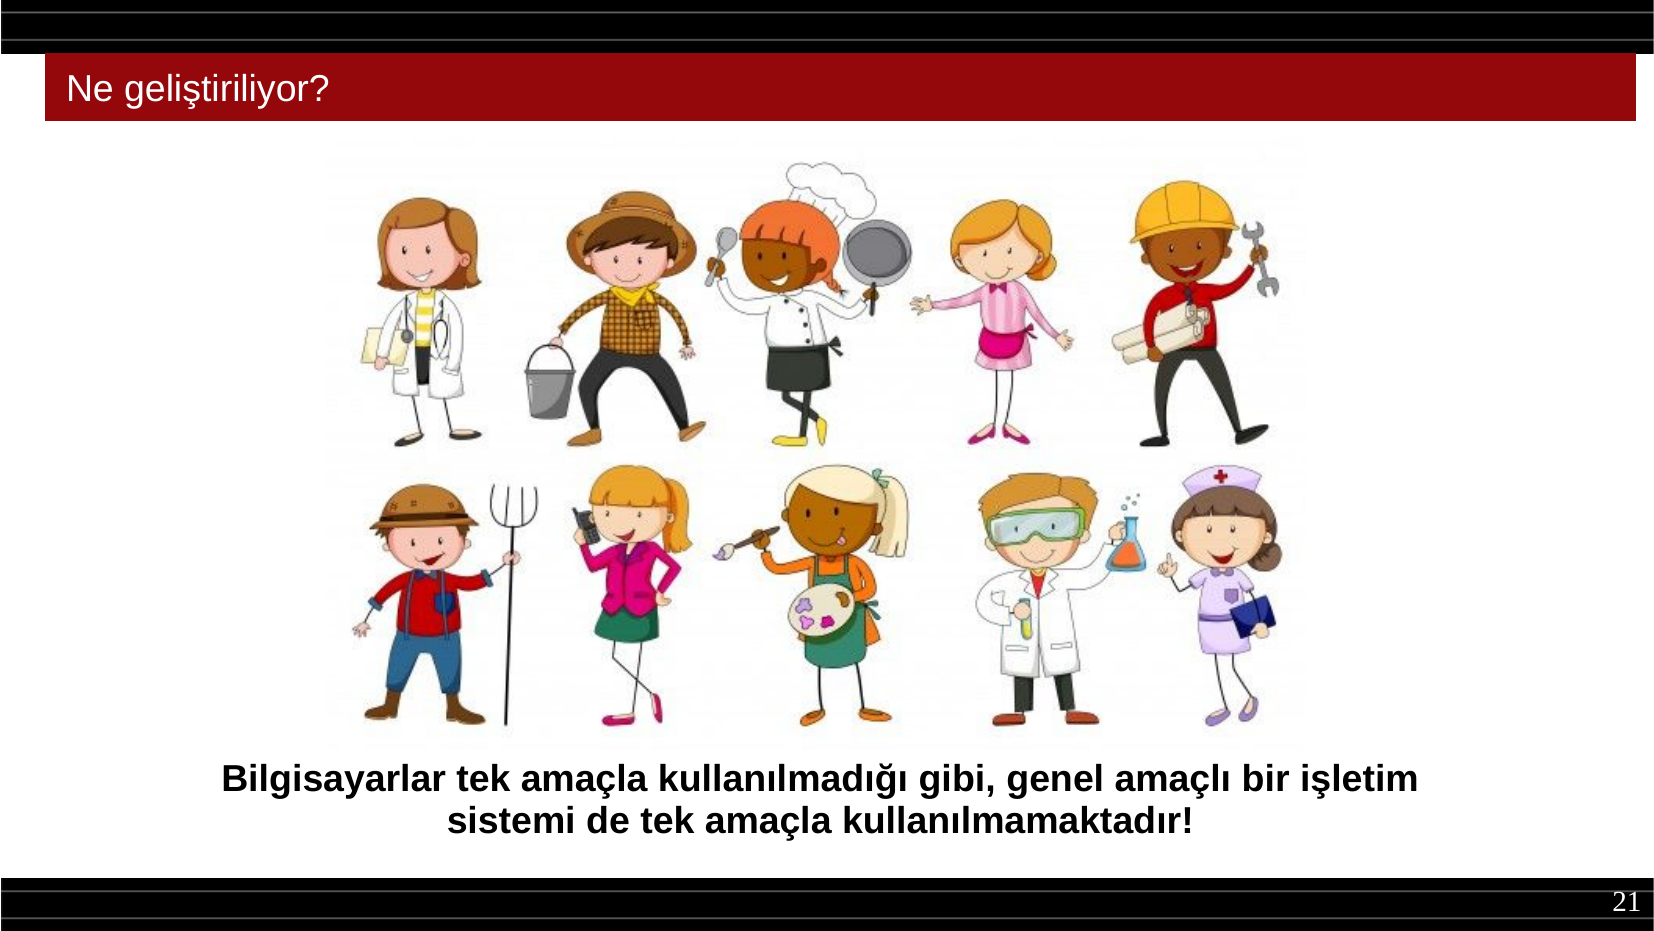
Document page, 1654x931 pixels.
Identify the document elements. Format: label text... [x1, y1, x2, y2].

picture [326, 137, 1306, 750]
text_box Bilgisayarlar tek amaçla kullanılmadığı gibi, genel amaçlı bir işletim sistemi de tek amaçla kullanılmamaktadır! [198, 750, 1444, 849]
picture [1, 0, 1654, 54]
picture [1, 878, 1654, 931]
text_box Ne geliştiriliyor? [51, 60, 1312, 117]
